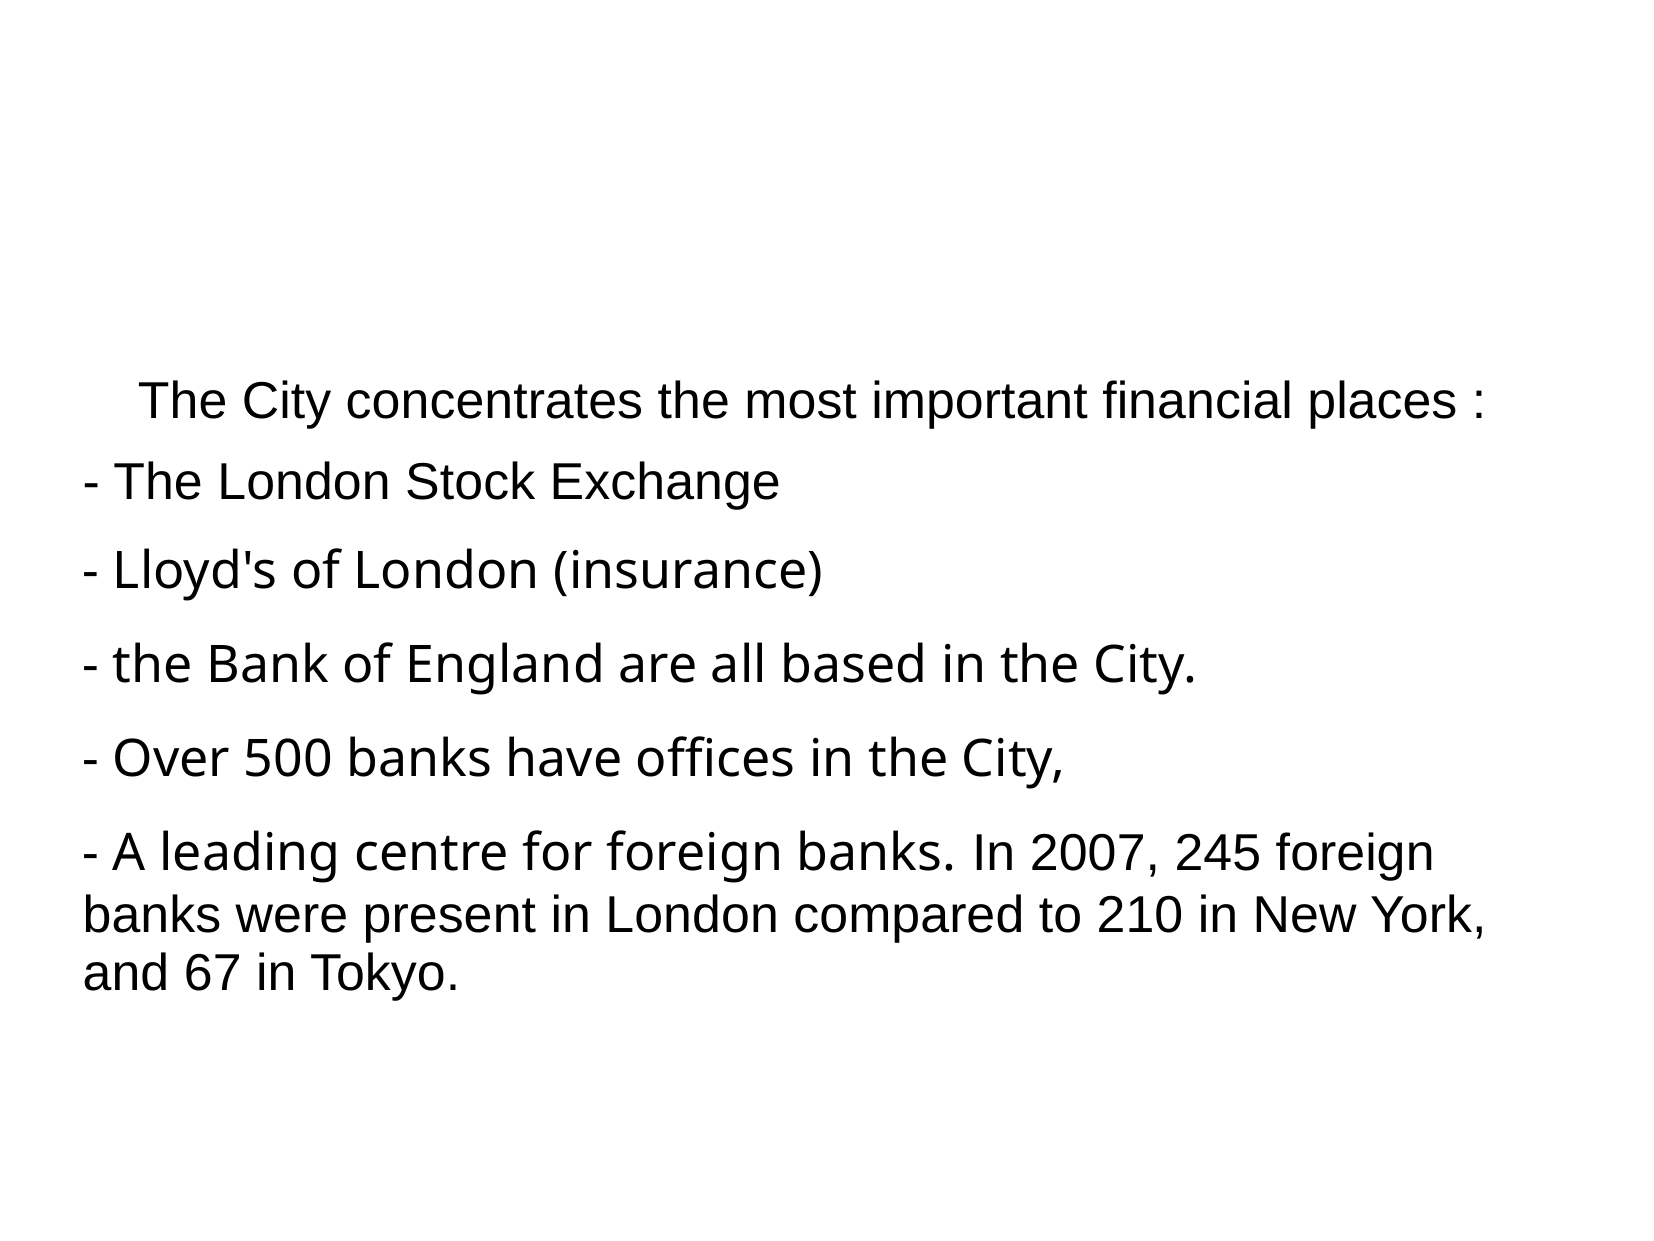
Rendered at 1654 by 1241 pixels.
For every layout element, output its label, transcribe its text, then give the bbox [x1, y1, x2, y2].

list The City concentrates the most important financial places : - The London Stock Exchange - Lloyd's of London (insurance) - the Bank of England are all based in the City. - Over 500 banks have offices in the City, - A leading centre for foreign banks. In 2007, 245 foreign banks were present in London compared to 210 in New York, and 67 in Tokyo. [82, 290, 1571, 1010]
